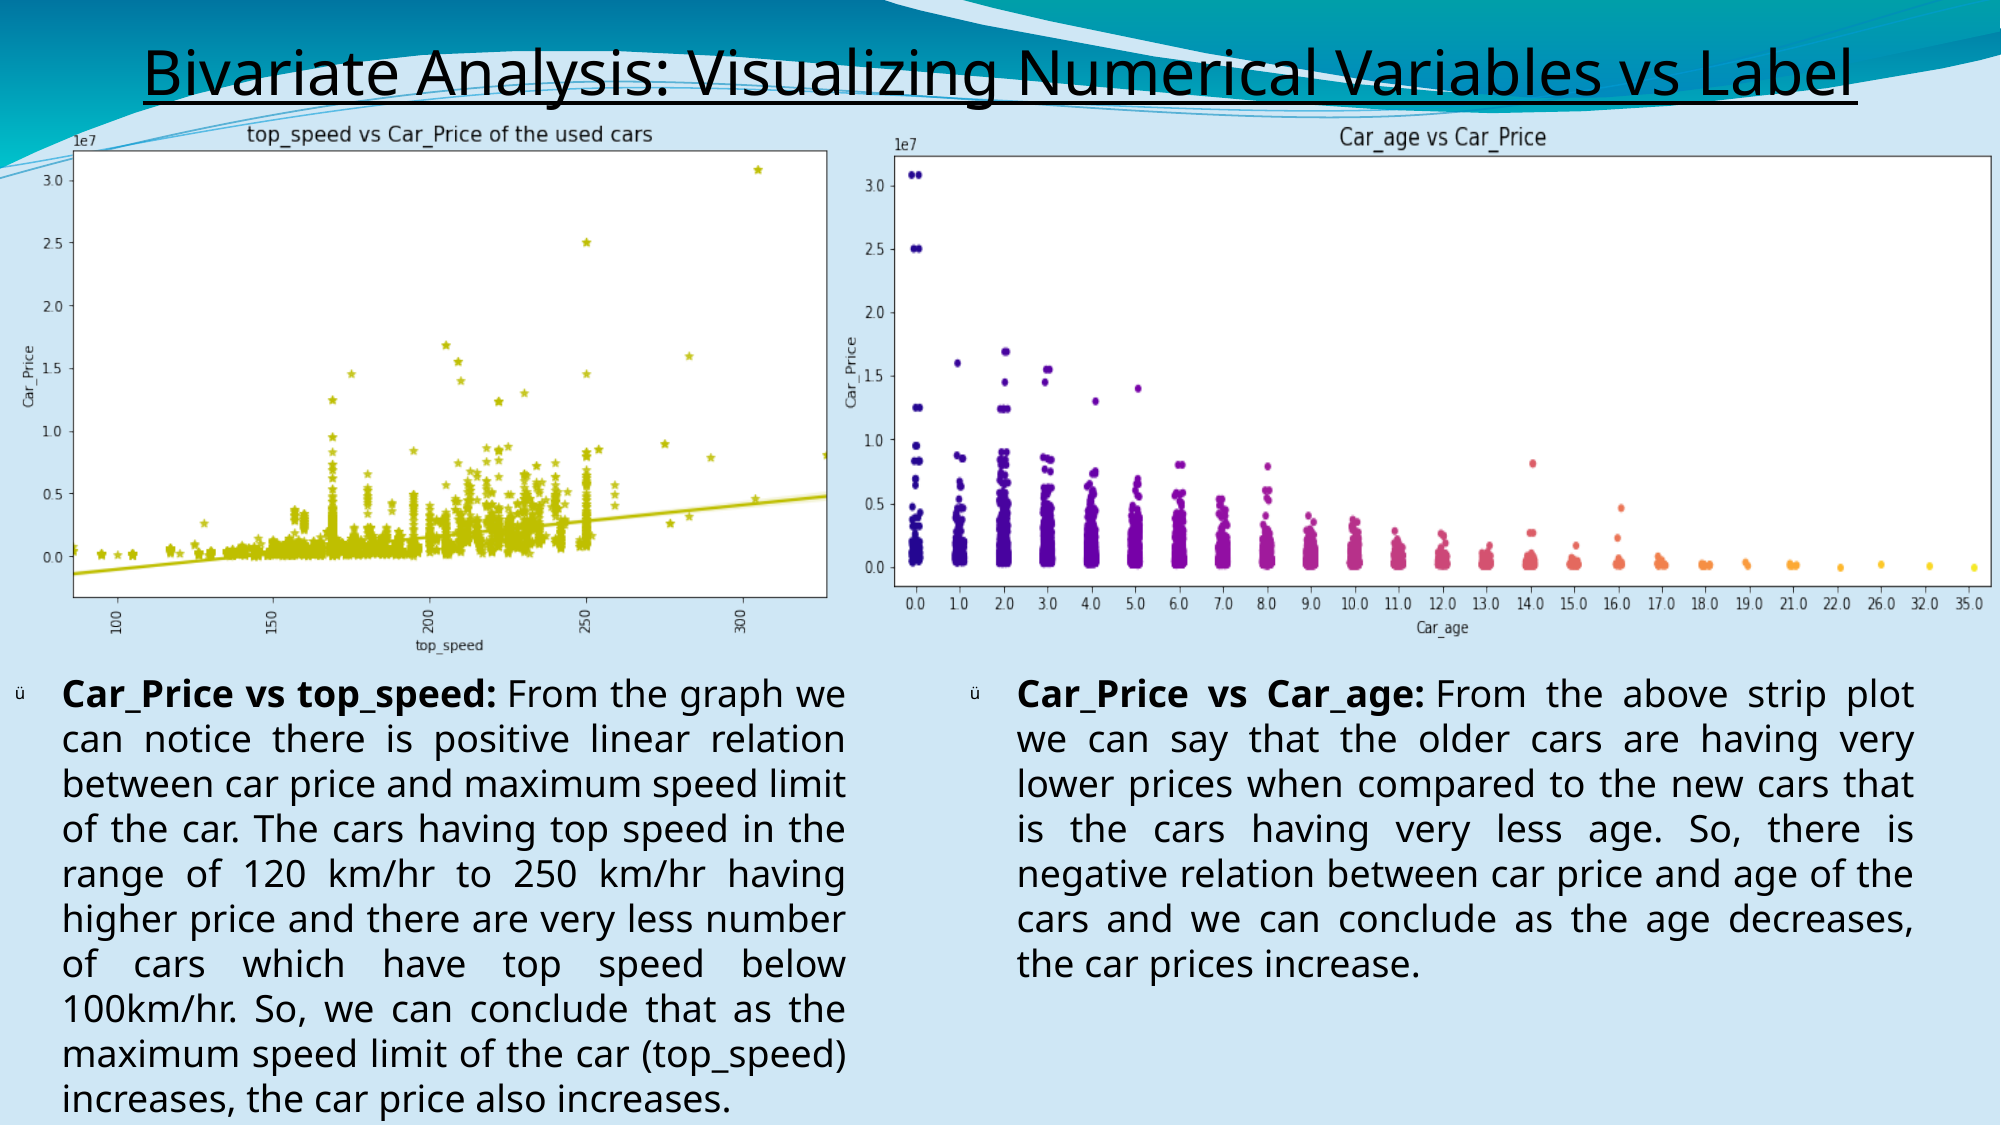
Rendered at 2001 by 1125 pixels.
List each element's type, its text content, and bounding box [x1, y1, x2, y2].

text_box Bivariate Analysis: Visualizing Numerical Variables vs Label [0, 26, 2000, 116]
picture [12, 116, 2000, 662]
text_box Car_Price vs Car_age: From the above strip plot we can say that the older cars are having very lower prices when compared to the new cars that is the cars having very less age. So, there is negative relation between car price and age of the cars and we can conclude as the age decreases, the car prices increase. [955, 662, 1930, 993]
text_box Car_Price vs top_speed: From the graph we can notice there is positive linear relation between car price and maximum speed limit of the car. The cars having top speed in the range of 120 km/hr to 250 km/hr having higher price and there are very less number of cars which have top speed below 100km/hr. So, we can conclude that as the maximum speed limit of the car (top_speed) increases, the car price also increases. [0, 662, 862, 1125]
